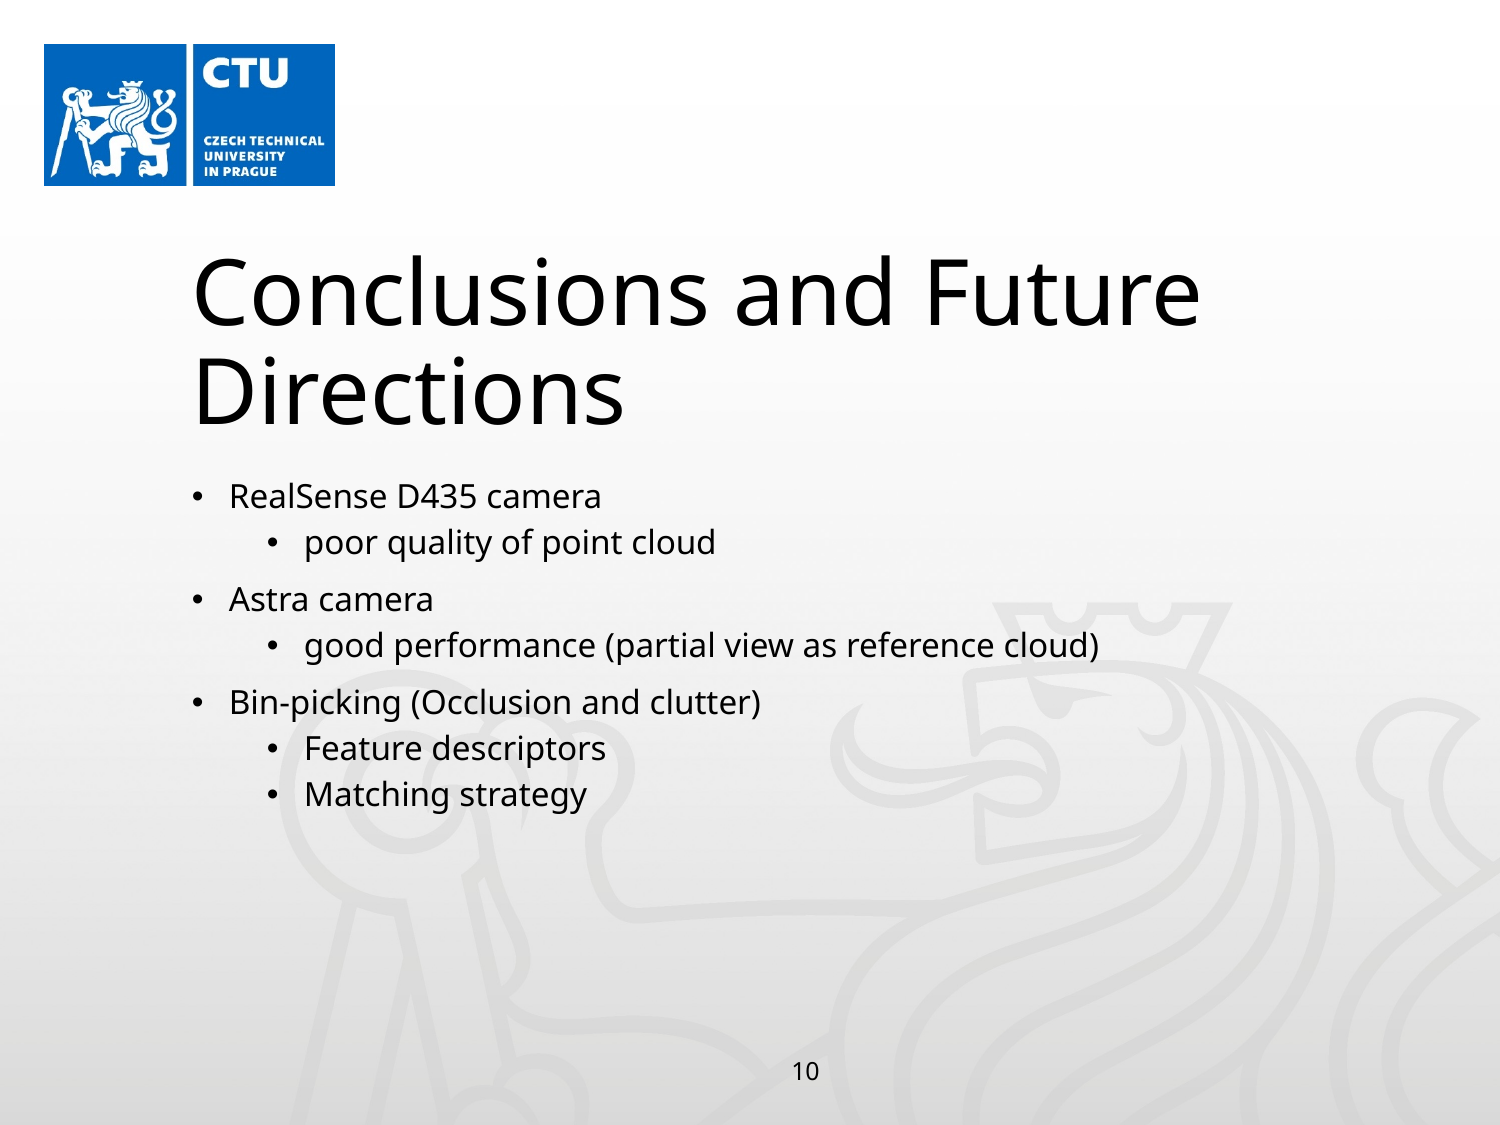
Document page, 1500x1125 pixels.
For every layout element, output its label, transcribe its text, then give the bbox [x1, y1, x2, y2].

title Conclusions and Future Directions [177, 232, 1456, 458]
list RealSense D435 camera poor quality of point cloud Astra camera good performance (partial view as reference cloud) Bin-picking (Occlusion and clutter) Feature descriptors Matching strategy [177, 472, 1456, 1081]
title 10 [776, 1050, 841, 1096]
picture [0, 0, 1500, 1125]
